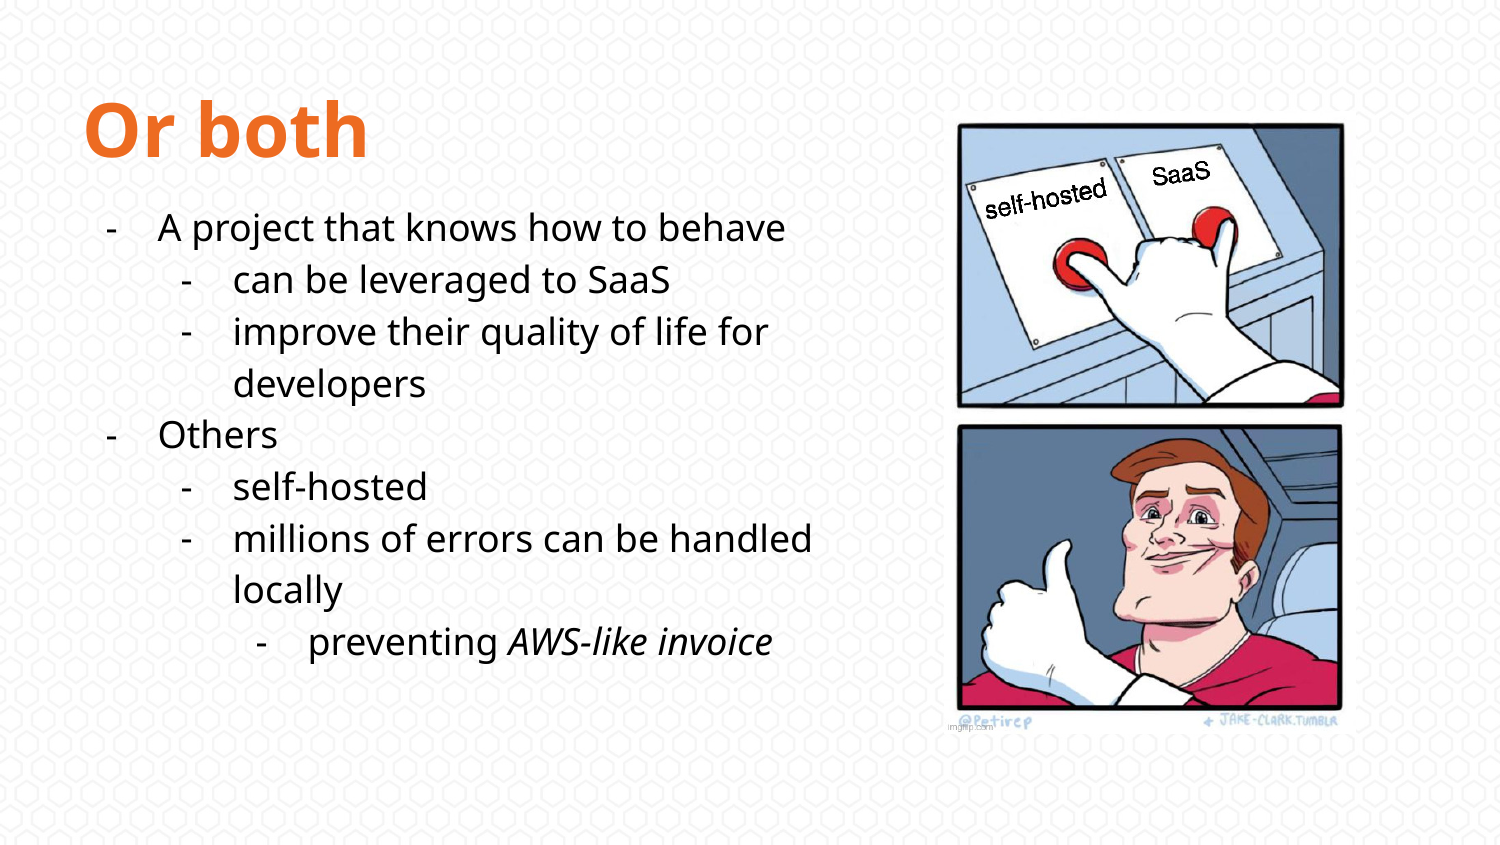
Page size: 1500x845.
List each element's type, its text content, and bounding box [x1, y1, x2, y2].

picture [0, 0, 1500, 845]
list A project that knows how to behave can be leveraged to SaaS improve their quality of life for developers Others self-hosted millions of errors can be handled locally preventing AWS-like invoice [82, 197, 866, 724]
text_box Or both [82, 82, 1391, 173]
